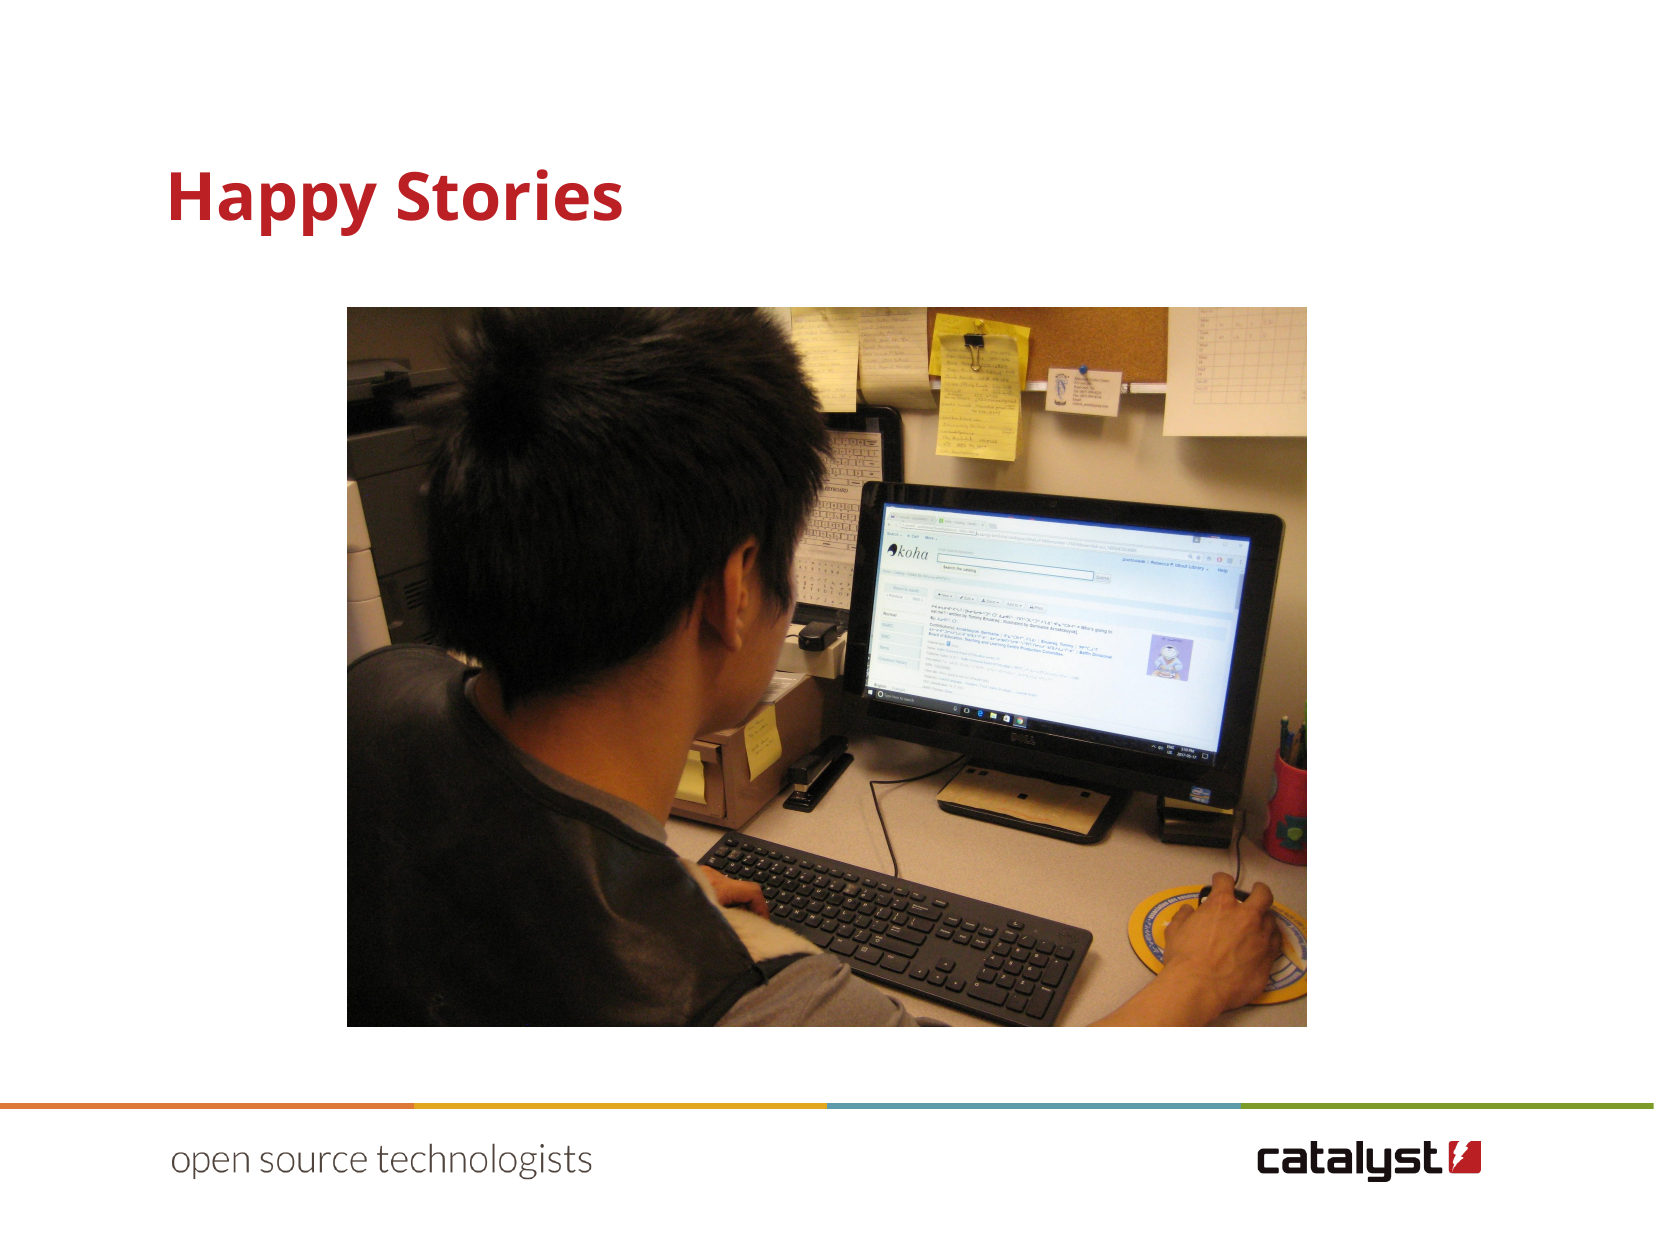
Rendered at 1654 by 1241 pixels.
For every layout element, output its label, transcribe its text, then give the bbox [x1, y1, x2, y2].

picture [0, 1103, 1654, 1182]
picture [347, 307, 1307, 1027]
title Happy Stories [165, 90, 1489, 298]
